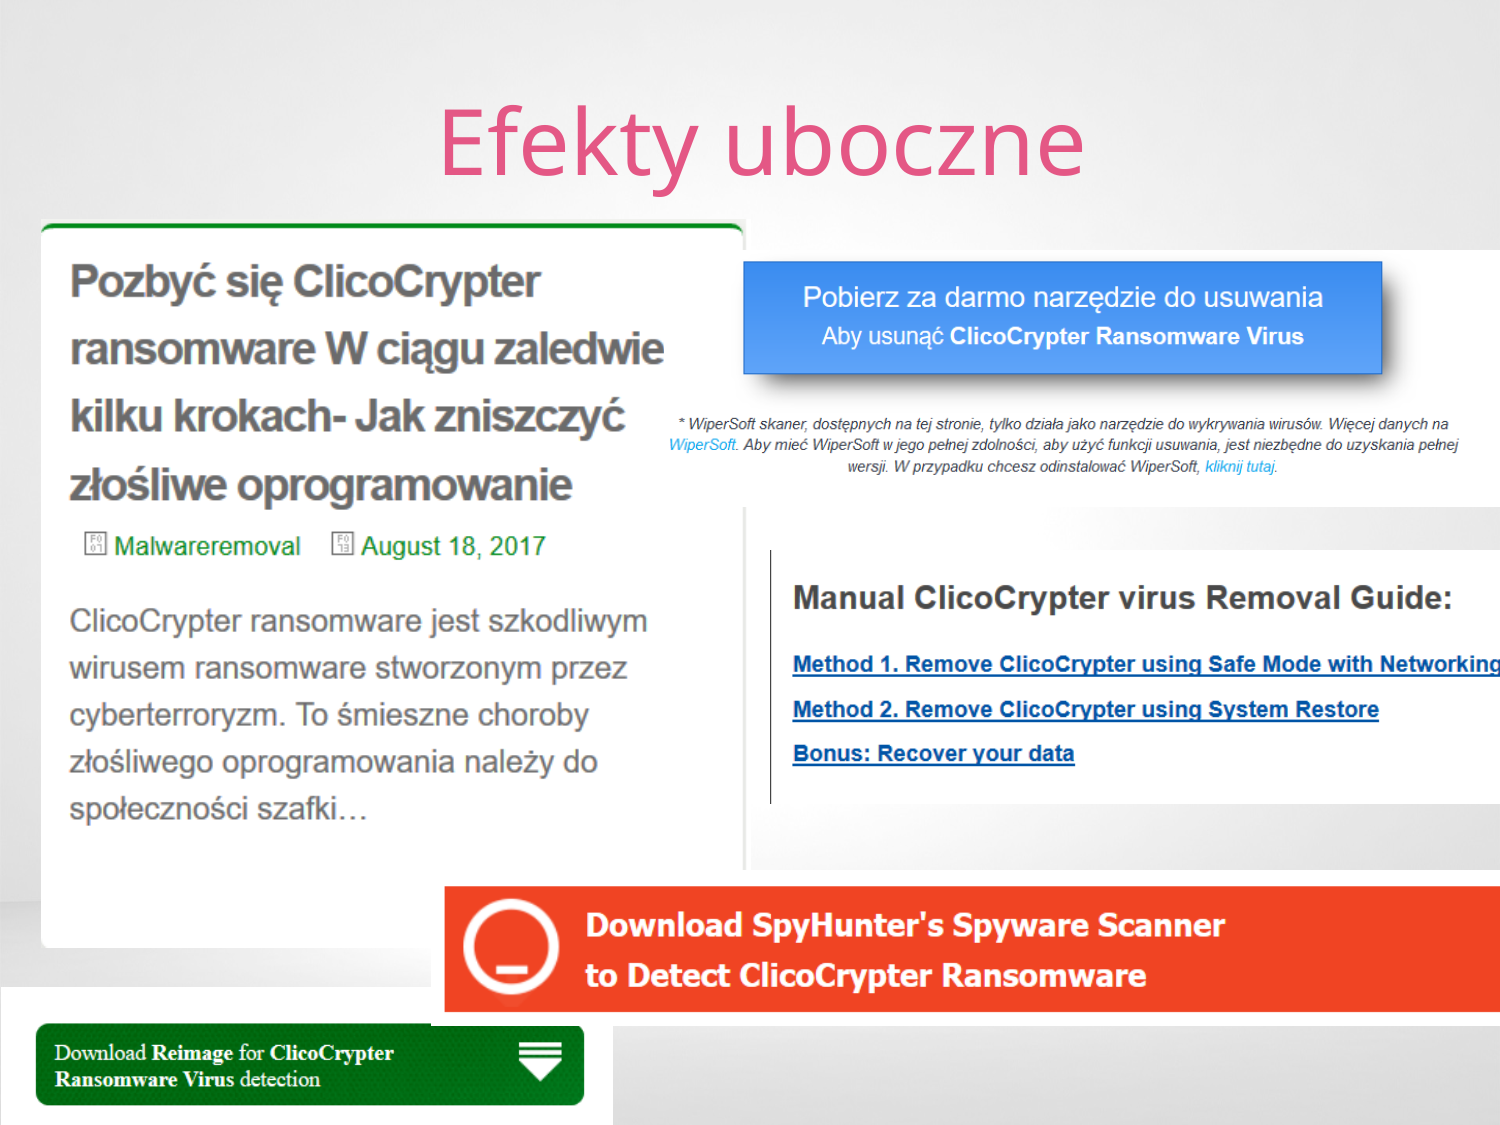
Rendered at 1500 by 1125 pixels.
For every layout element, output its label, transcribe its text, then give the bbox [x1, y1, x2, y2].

title Efekty uboczne [75, 45, 1425, 233]
picture [0, 0, 1500, 1125]
